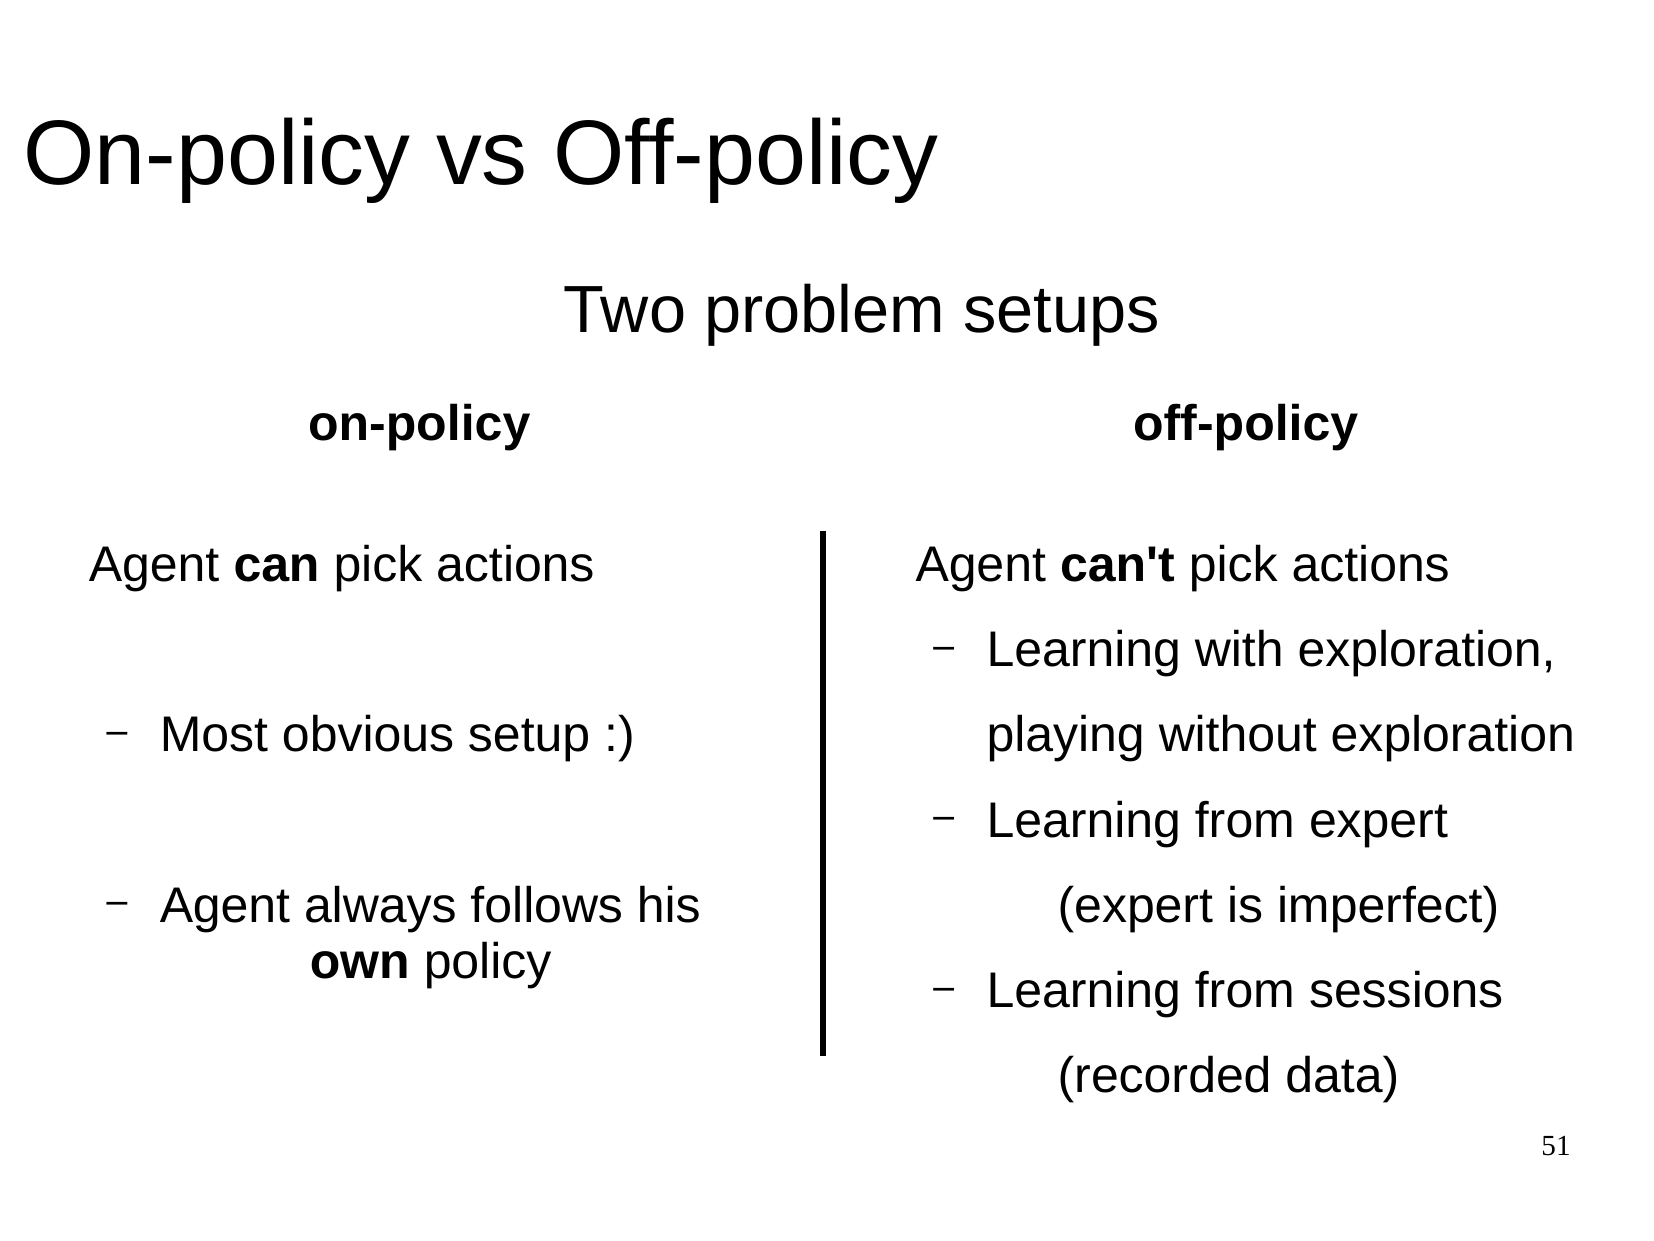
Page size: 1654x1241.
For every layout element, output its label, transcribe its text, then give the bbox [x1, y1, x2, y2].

text_box off-policy Agent can't pick actions Learning with exploration, playing without exploration Learning from expert (expert is imperfect) Learning from sessions (recorded data) [852, 384, 1654, 1241]
title On-policy vs Off-policy [23, 49, 1512, 257]
text_box on-policy Agent can pick actions Most obvious setup :) Agent always follows his own policy [0, 384, 852, 1241]
list Two problem setups [82, 272, 1571, 384]
